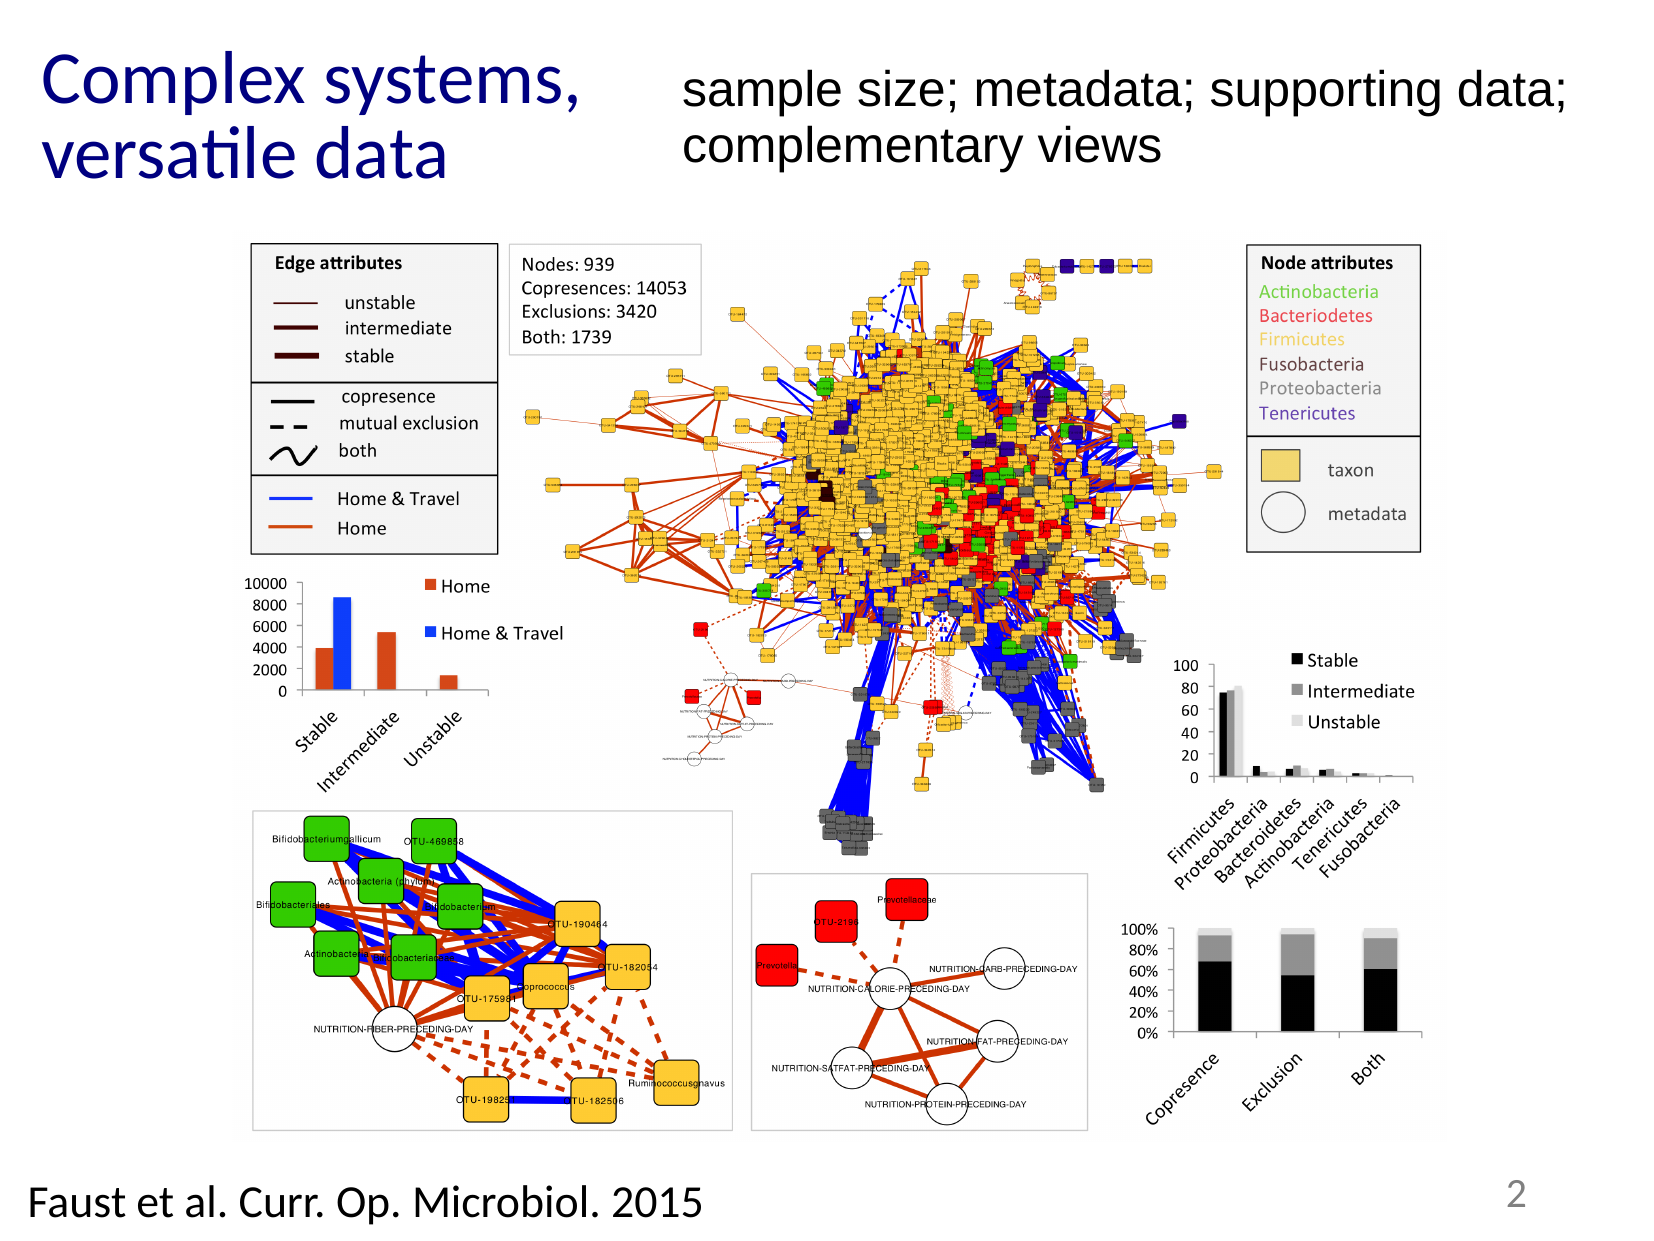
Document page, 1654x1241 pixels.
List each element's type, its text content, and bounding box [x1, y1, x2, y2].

title Complex systems, versatile data [41, 47, 1630, 198]
text_box Faust et al. Curr. Op. Microbiol. 2015 [27, 1183, 798, 1229]
title <number> [1505, 1174, 1613, 1221]
picture [232, 230, 1447, 1142]
text_box sample size; metadata; supporting data; complementary views [667, 54, 1589, 189]
